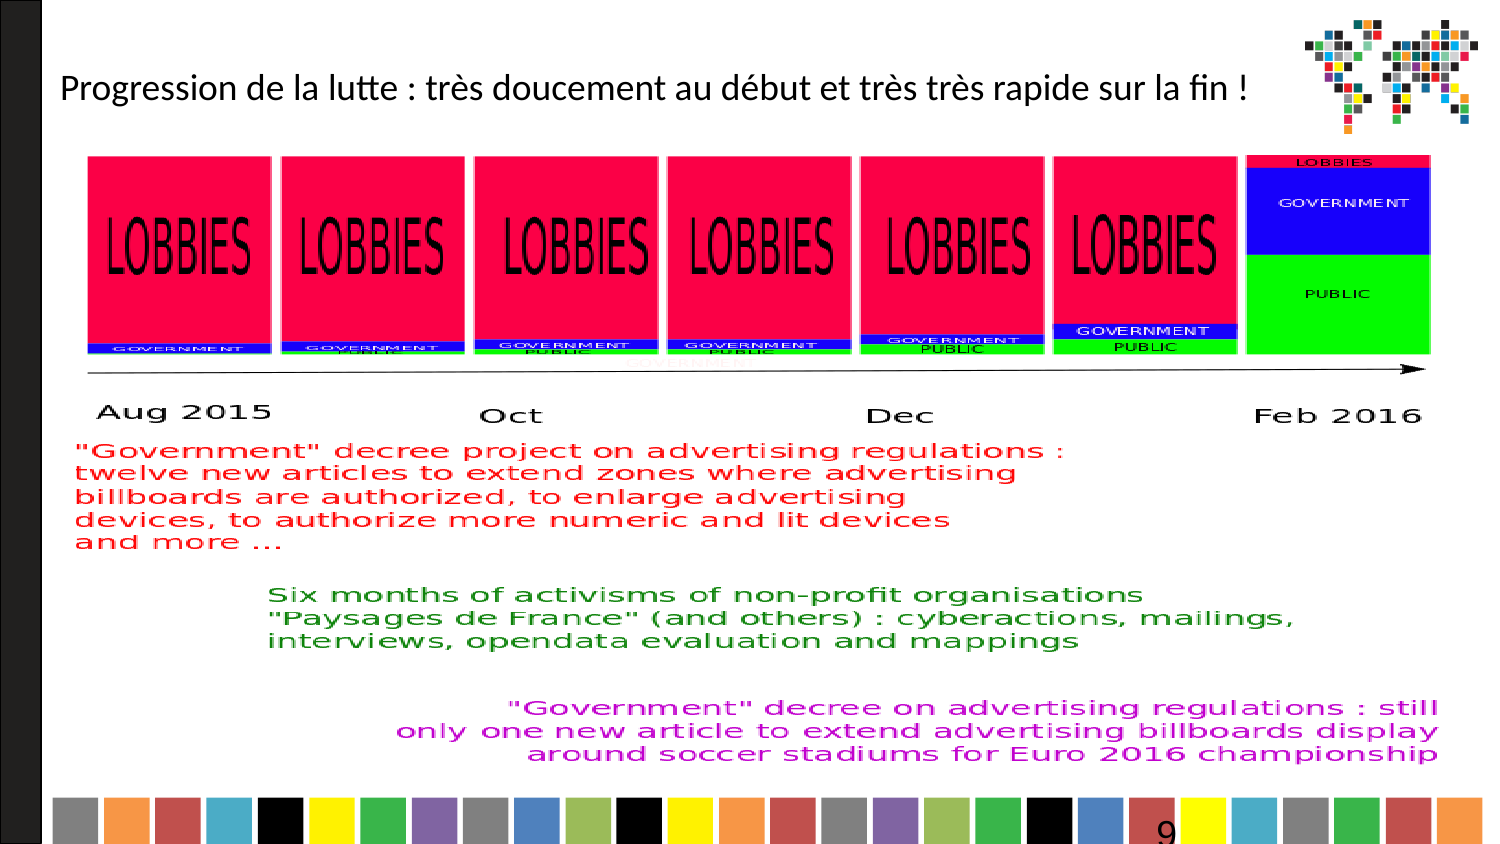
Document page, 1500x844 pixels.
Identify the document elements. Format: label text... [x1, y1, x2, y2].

text_box <number> [1141, 802, 1492, 844]
picture [1305, 20, 1478, 134]
picture [76, 155, 1439, 766]
text_box Progression de la lutte : très doucement au début et très très rapide sur la fin ! [60, 14, 1281, 156]
